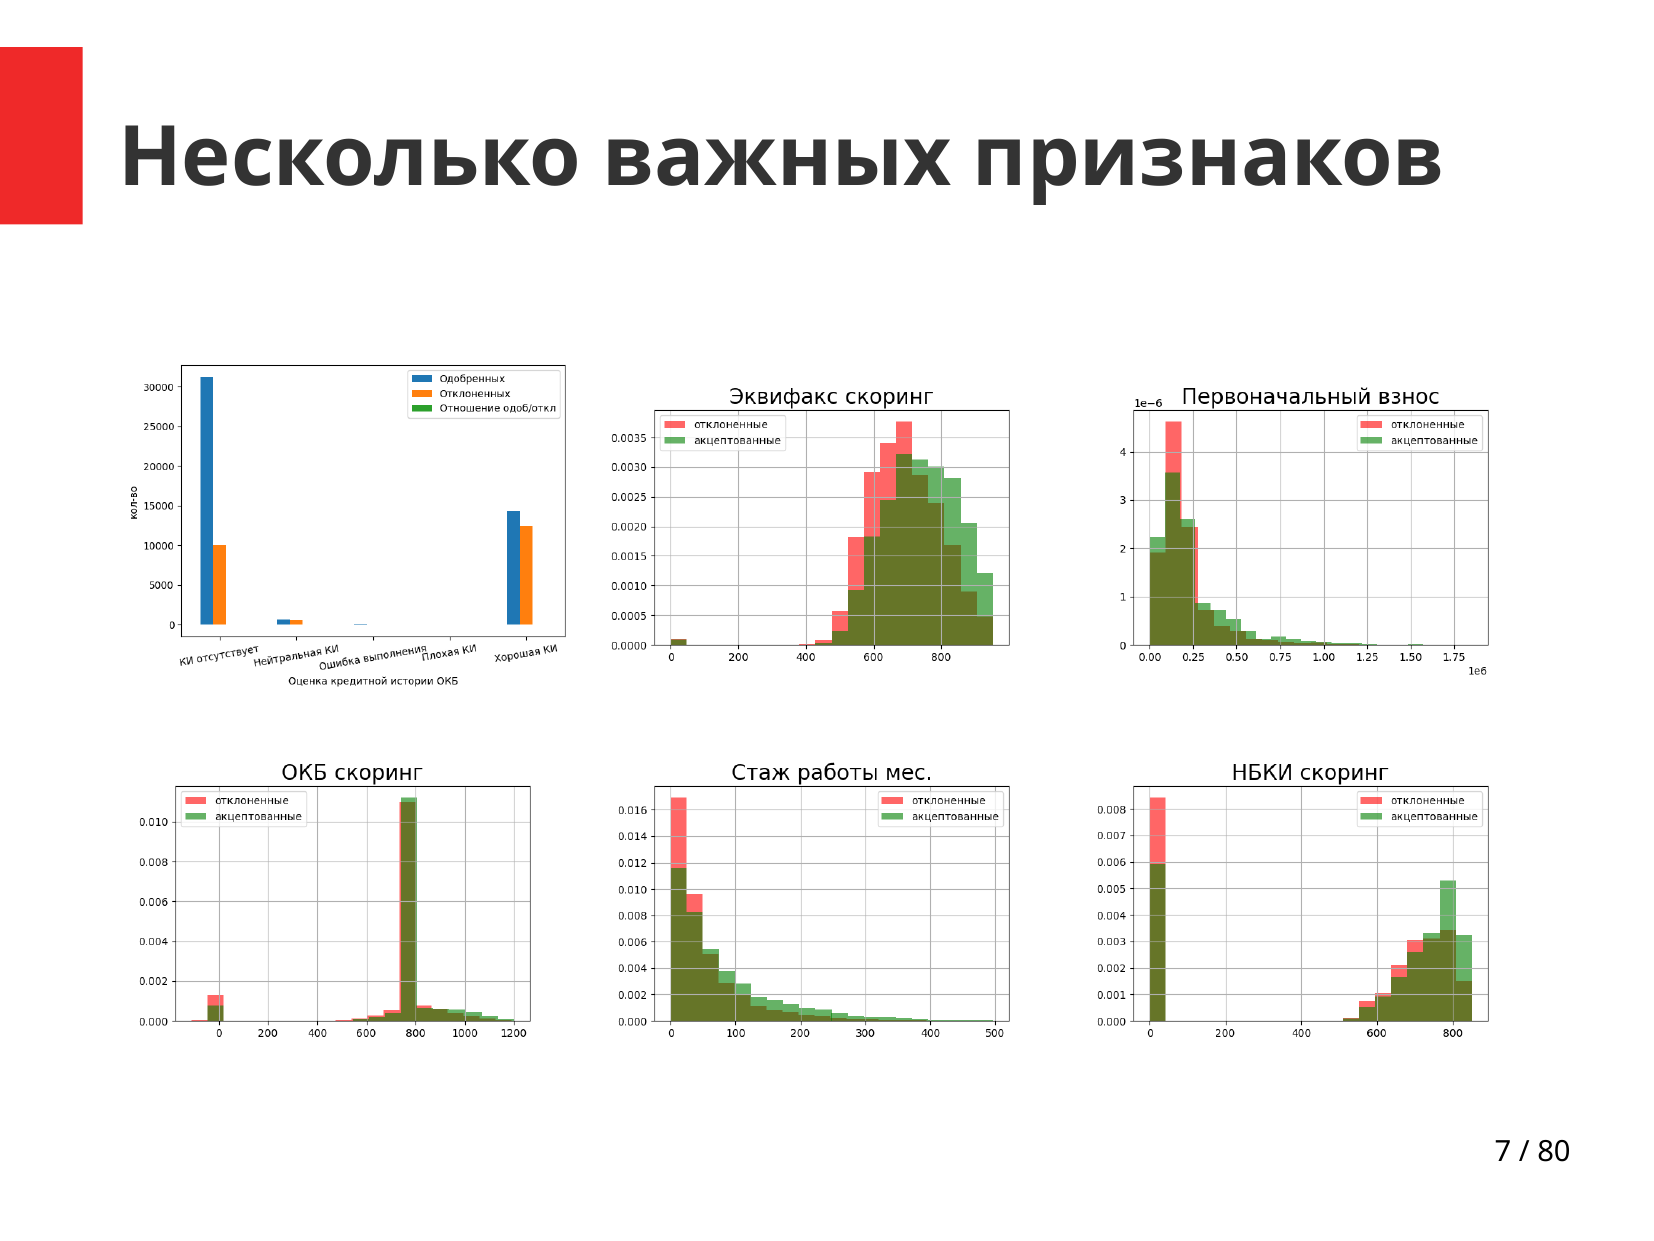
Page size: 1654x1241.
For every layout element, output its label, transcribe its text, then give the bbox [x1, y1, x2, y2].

picture [118, 749, 575, 1054]
picture [597, 749, 1054, 1054]
picture [597, 373, 1054, 678]
title Несколько важных признаков [118, 49, 1571, 257]
picture [1076, 373, 1533, 678]
picture [1076, 749, 1533, 1054]
picture [118, 354, 575, 697]
